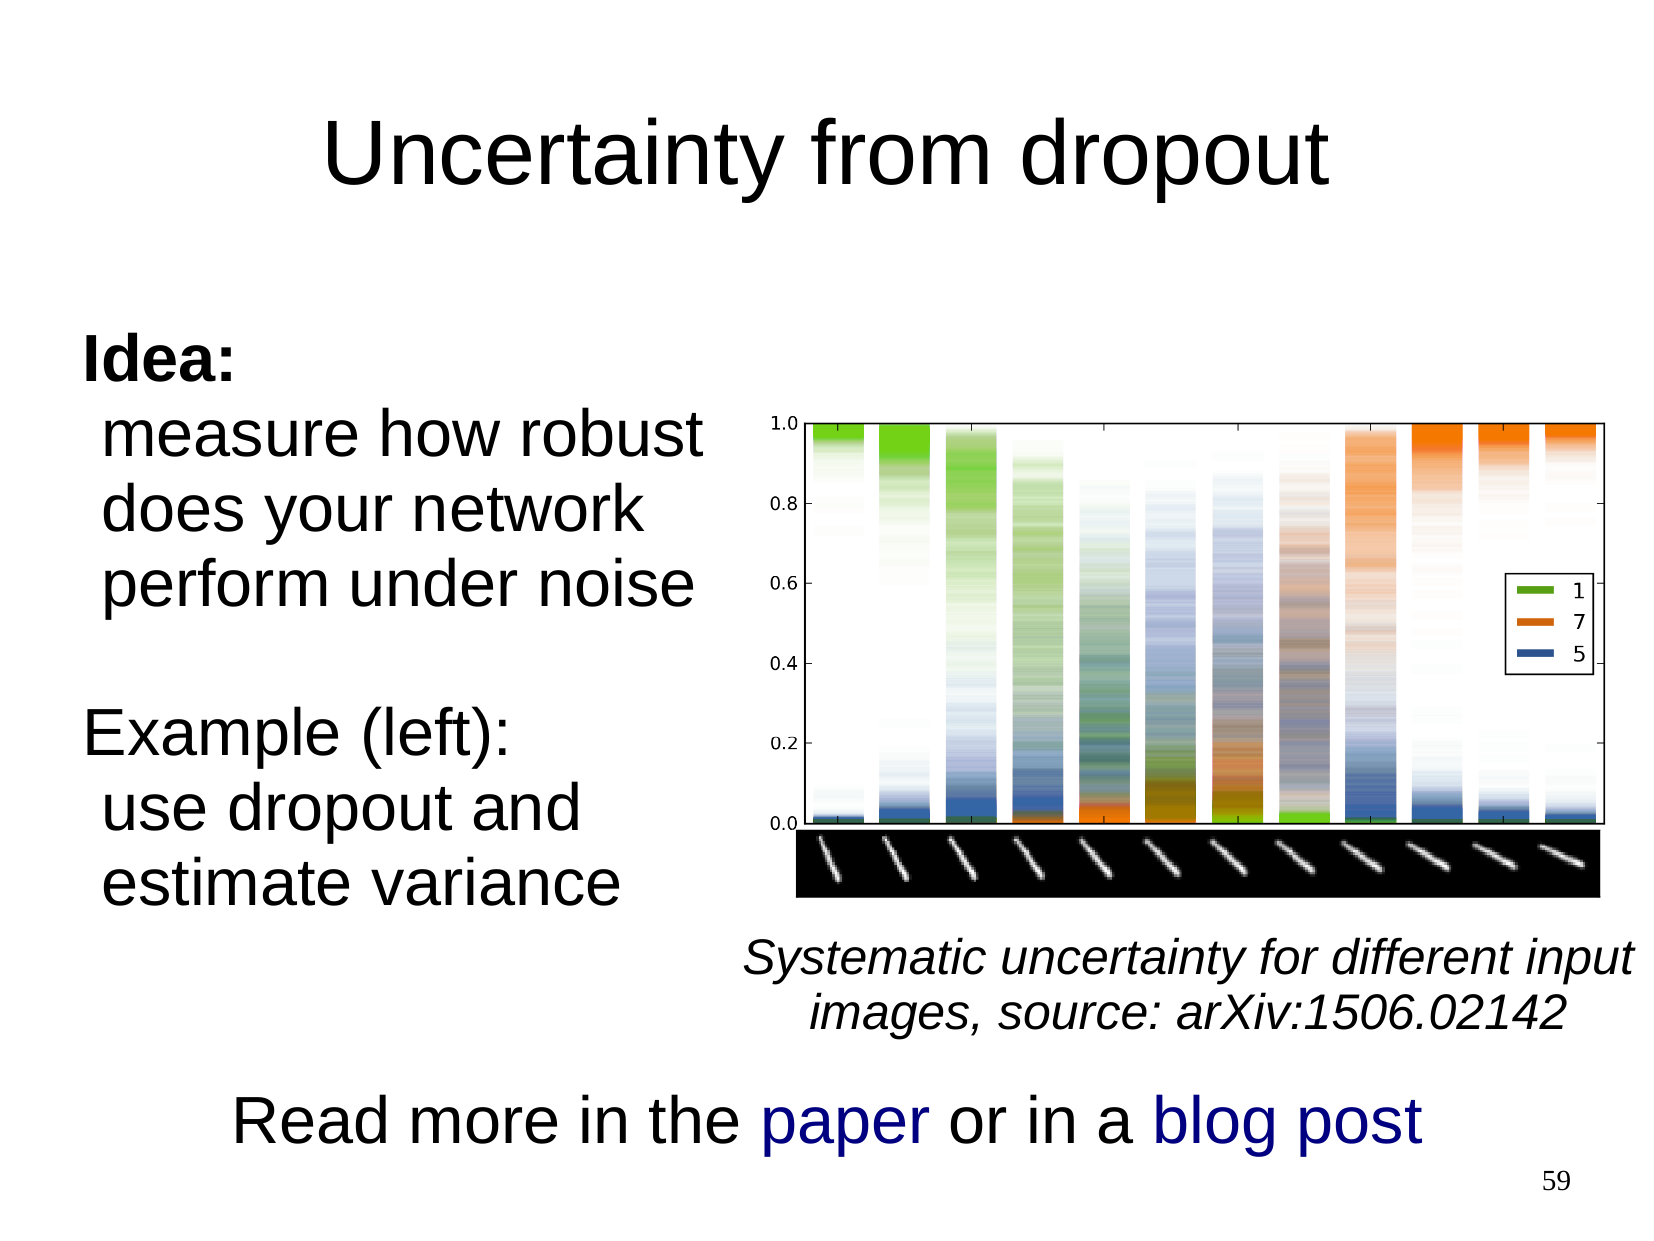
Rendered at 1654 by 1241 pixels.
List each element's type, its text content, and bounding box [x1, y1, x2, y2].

title Uncertainty from dropout [82, 49, 1571, 257]
subtitle Idea: measure how robust does your network perform under noise Example (left): use dropout and estimate variance [82, 260, 1571, 980]
text_box Systematic uncertainty for different input images, source: arXiv:1506.02142 [704, 921, 1654, 1216]
picture [769, 412, 1606, 901]
text_box Read more in the paper or in a blog post [82, 1083, 704, 1159]
